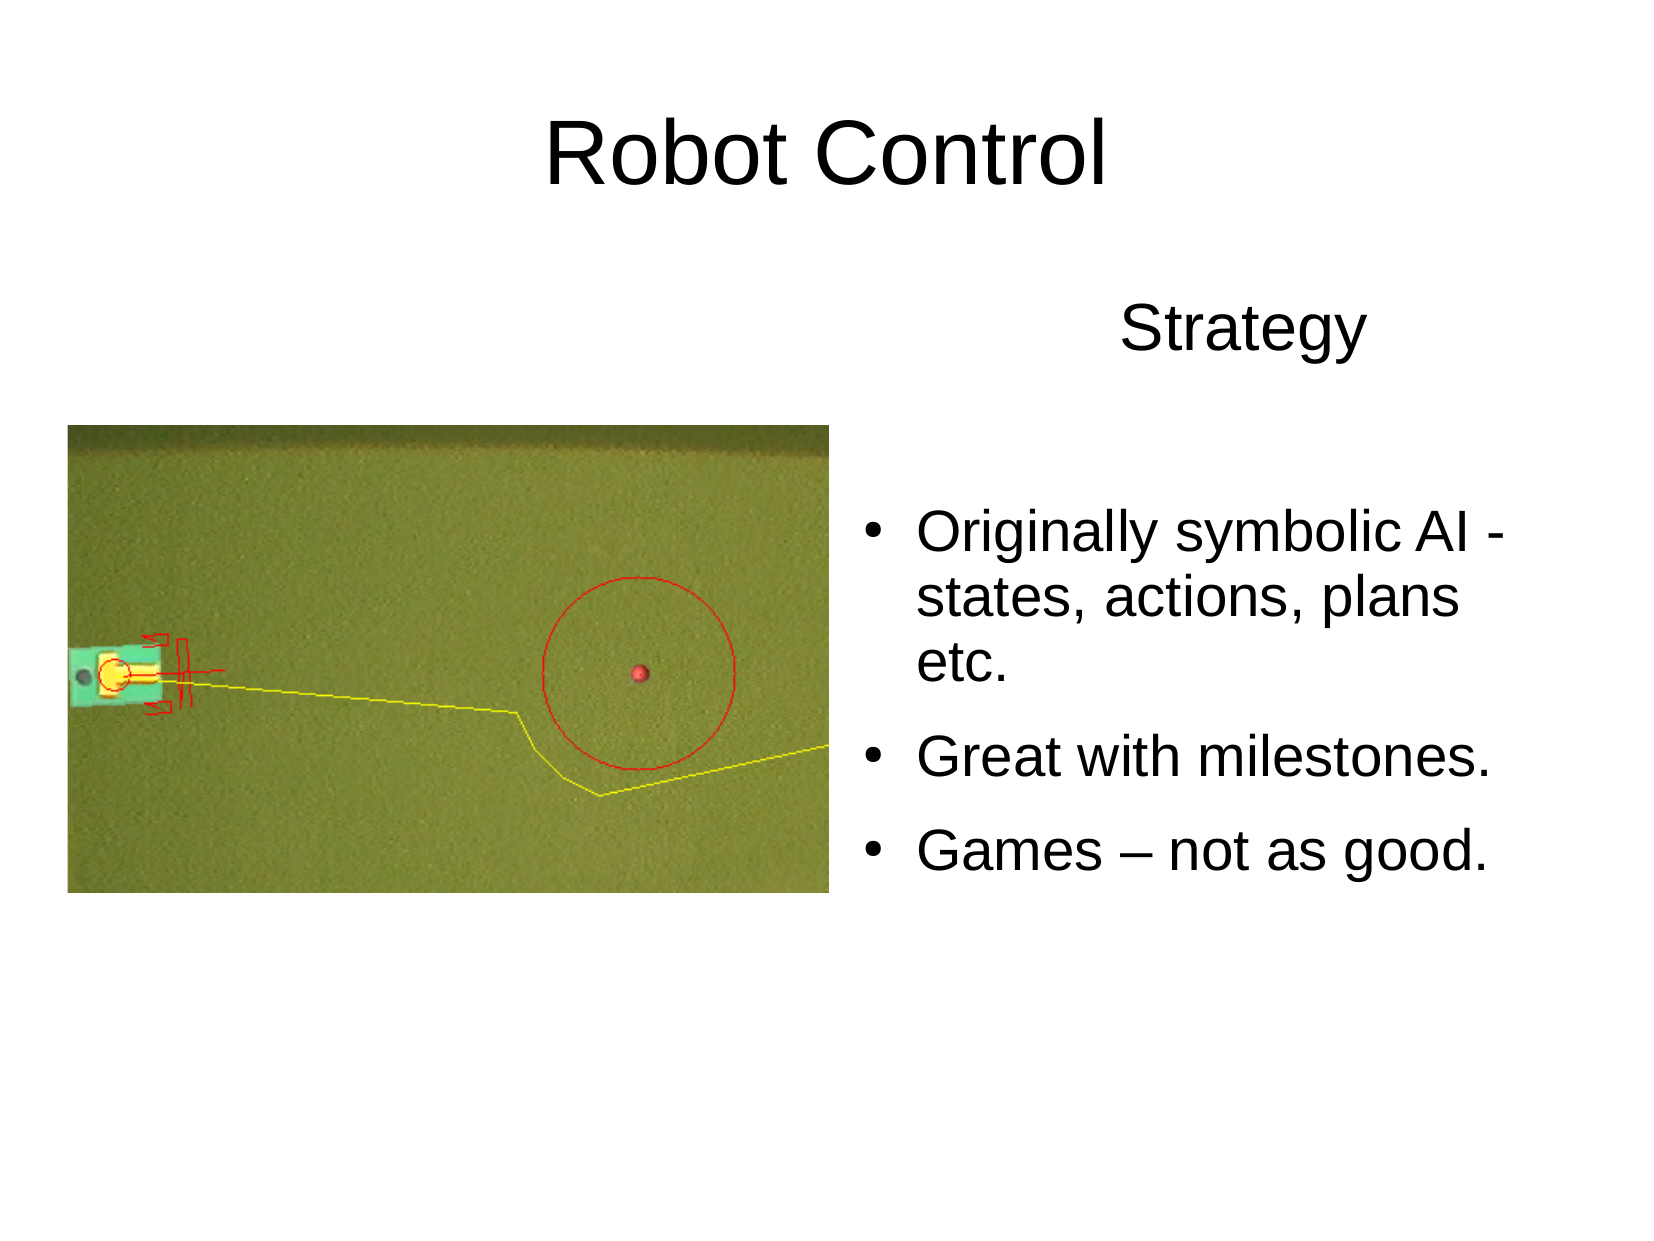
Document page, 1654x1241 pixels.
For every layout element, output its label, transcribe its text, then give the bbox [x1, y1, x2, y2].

title Robot Control [82, 49, 1571, 257]
picture [67, 425, 829, 893]
list Strategy Originally symbolic AI - states, actions, plans etc. Great with milestones. Games – not as good. [845, 290, 1572, 1094]
